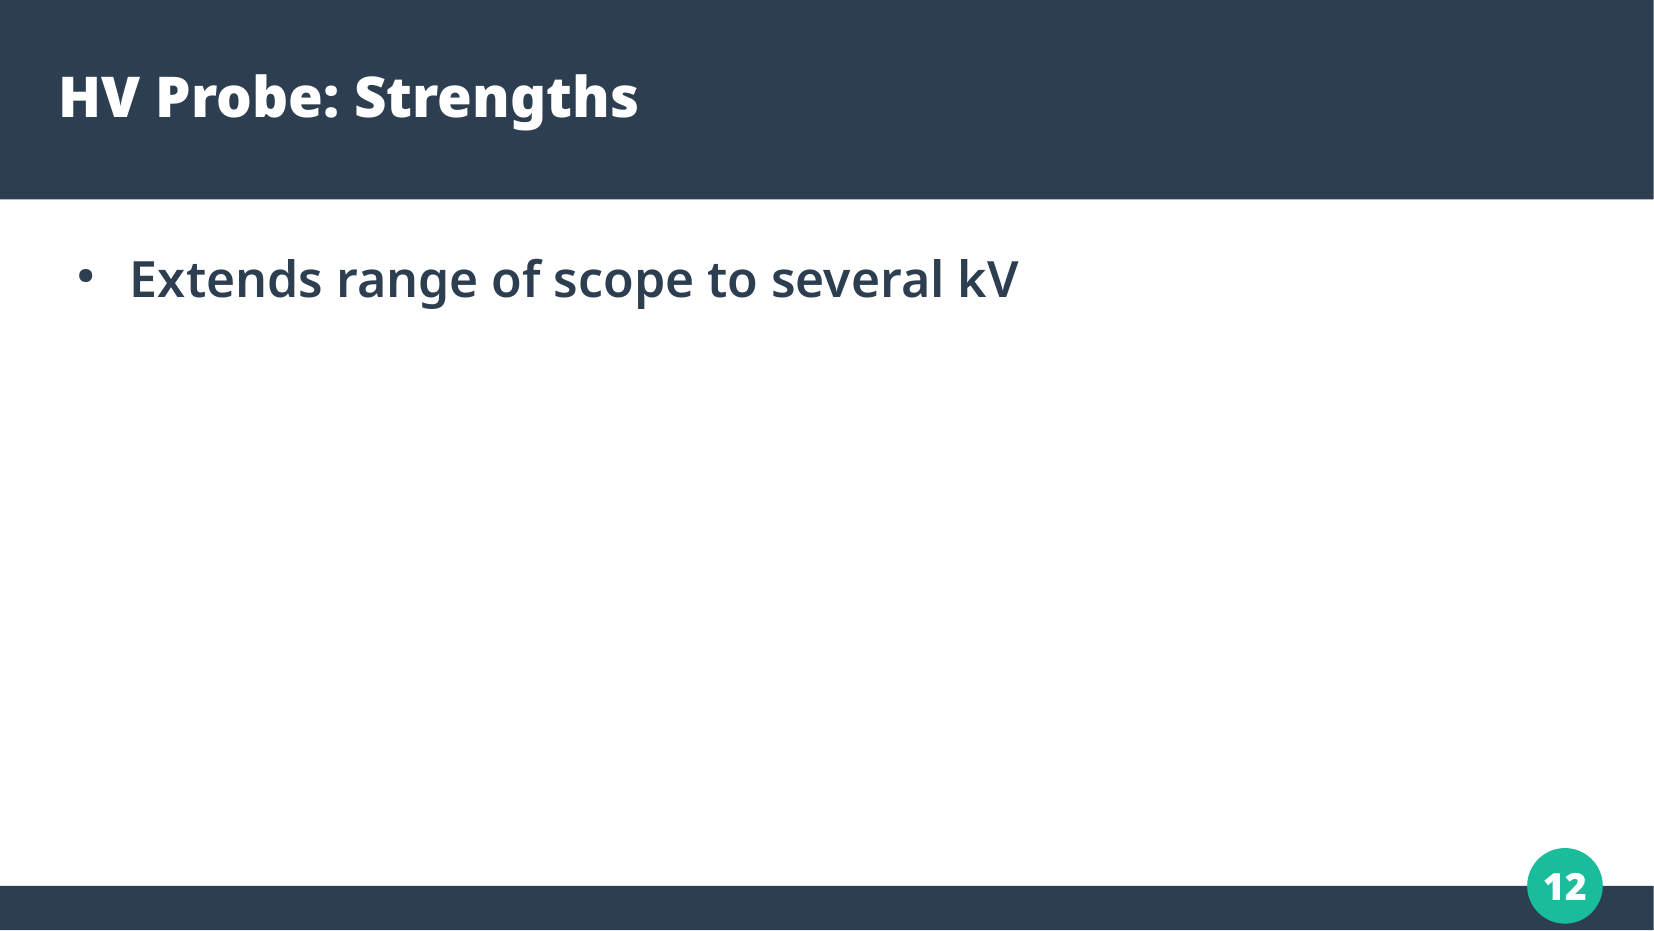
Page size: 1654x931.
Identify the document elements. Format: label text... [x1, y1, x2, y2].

title HV Probe: Strengths [59, 37, 1595, 155]
list Extends range of scope to several kV [59, 243, 1595, 864]
